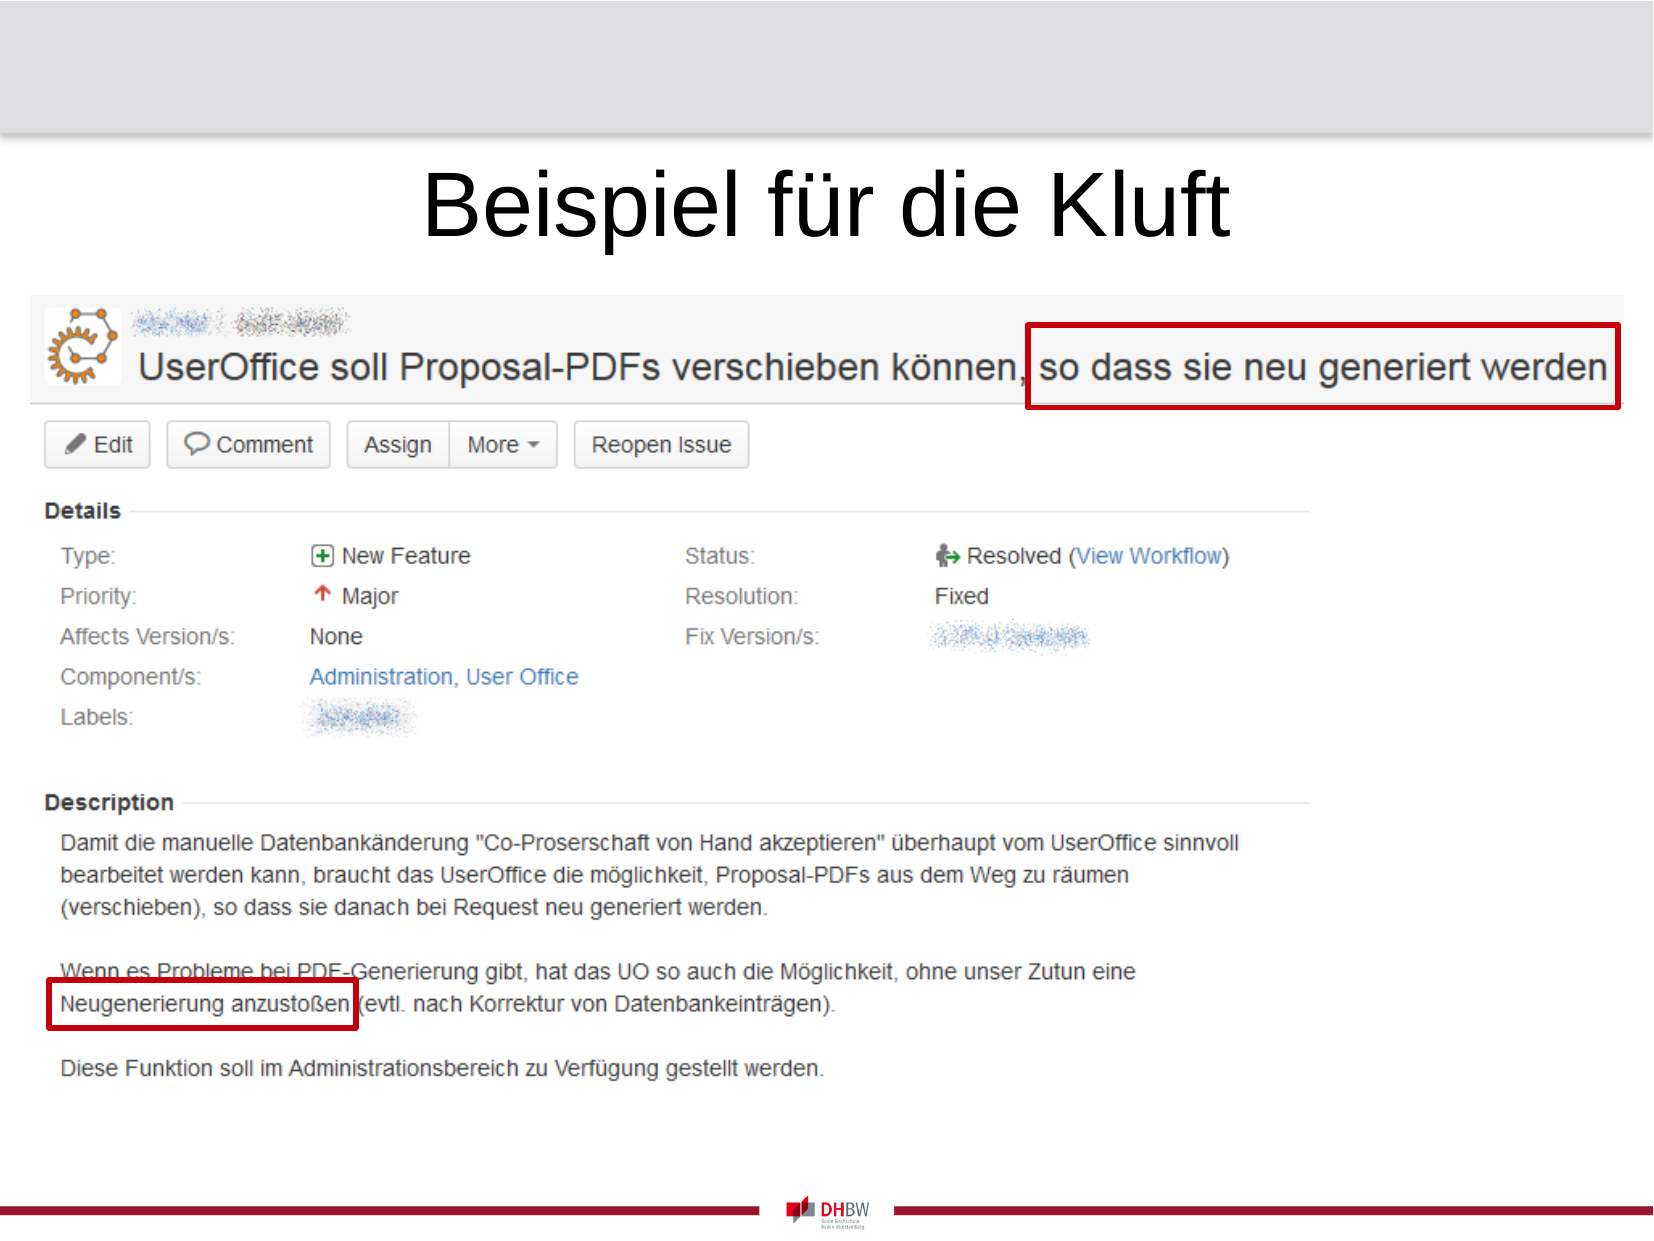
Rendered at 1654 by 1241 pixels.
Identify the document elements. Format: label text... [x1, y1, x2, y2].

title Beispiel für die Kluft [82, 147, 1571, 257]
picture [0, 1, 1654, 1237]
